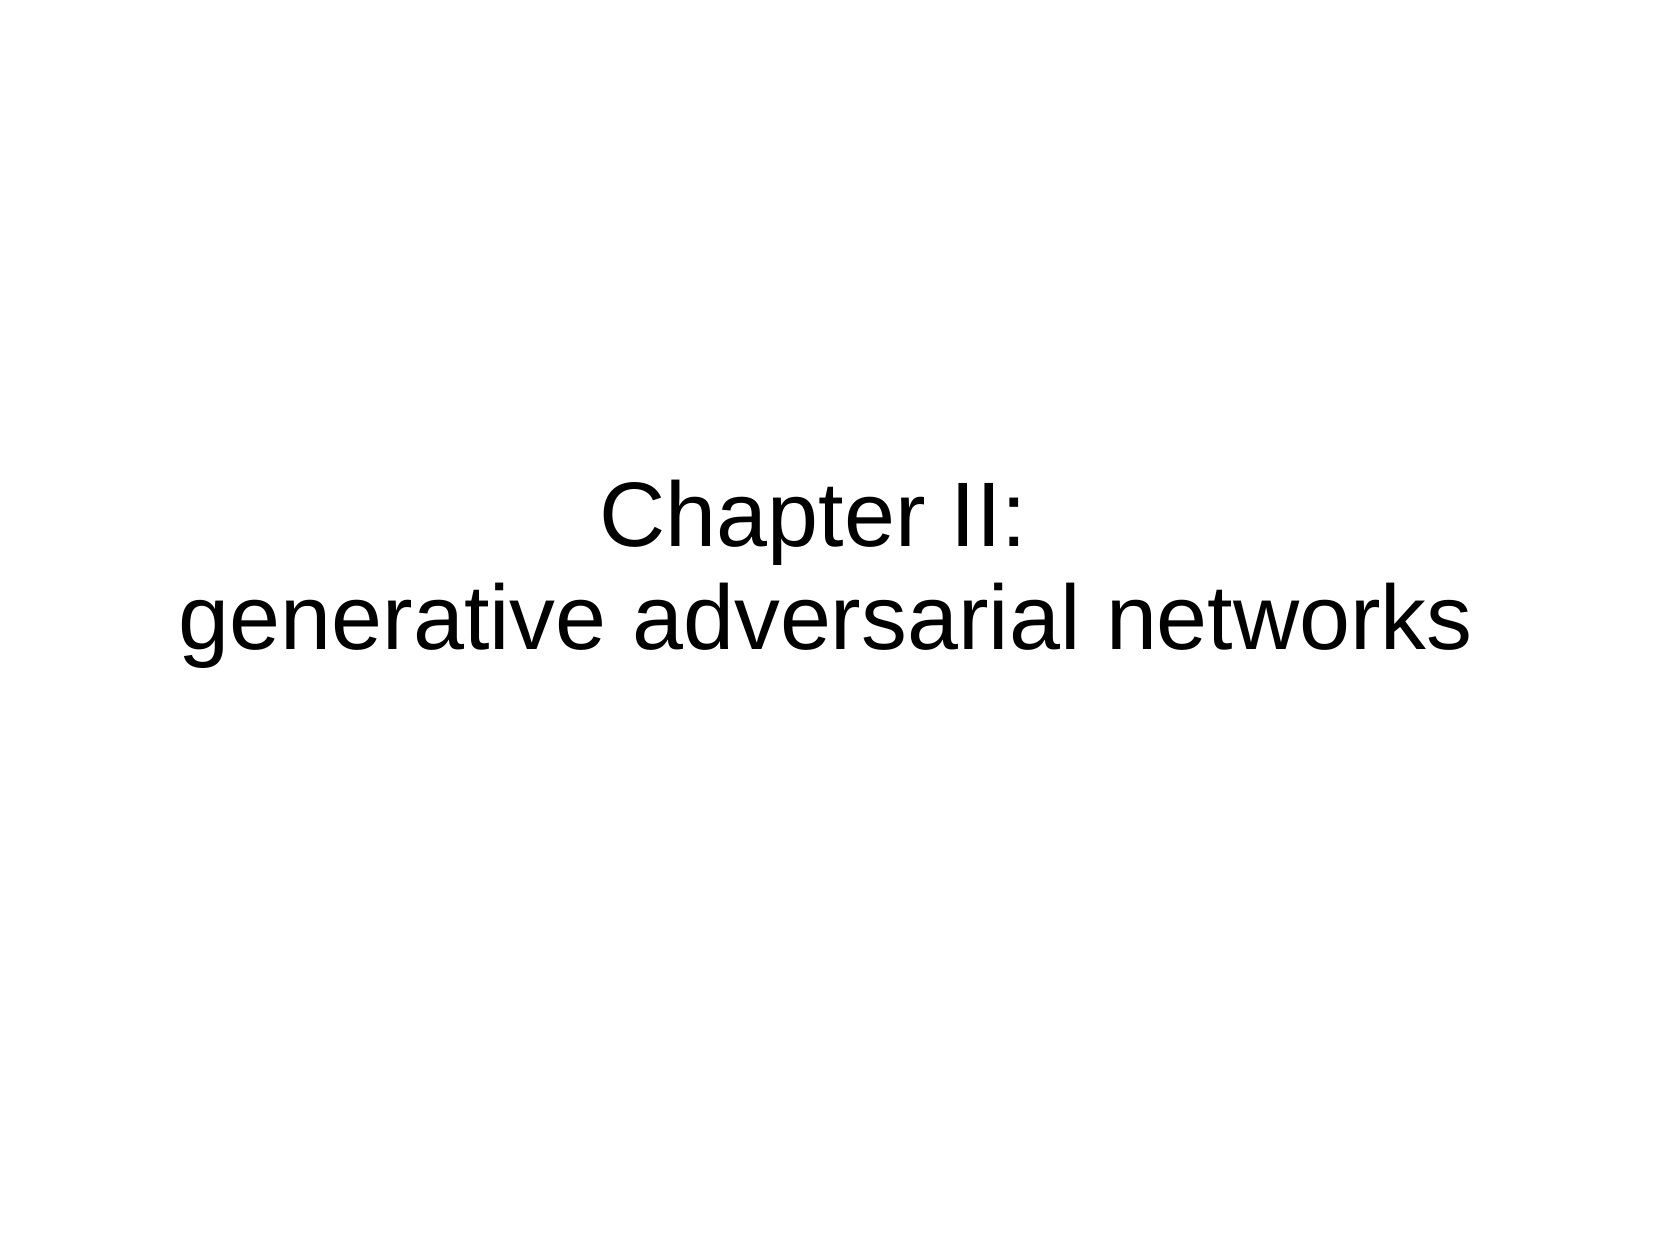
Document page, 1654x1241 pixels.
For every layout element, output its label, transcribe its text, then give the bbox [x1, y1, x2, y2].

title Chapter II: generative adversarial networks [82, 462, 1571, 670]
